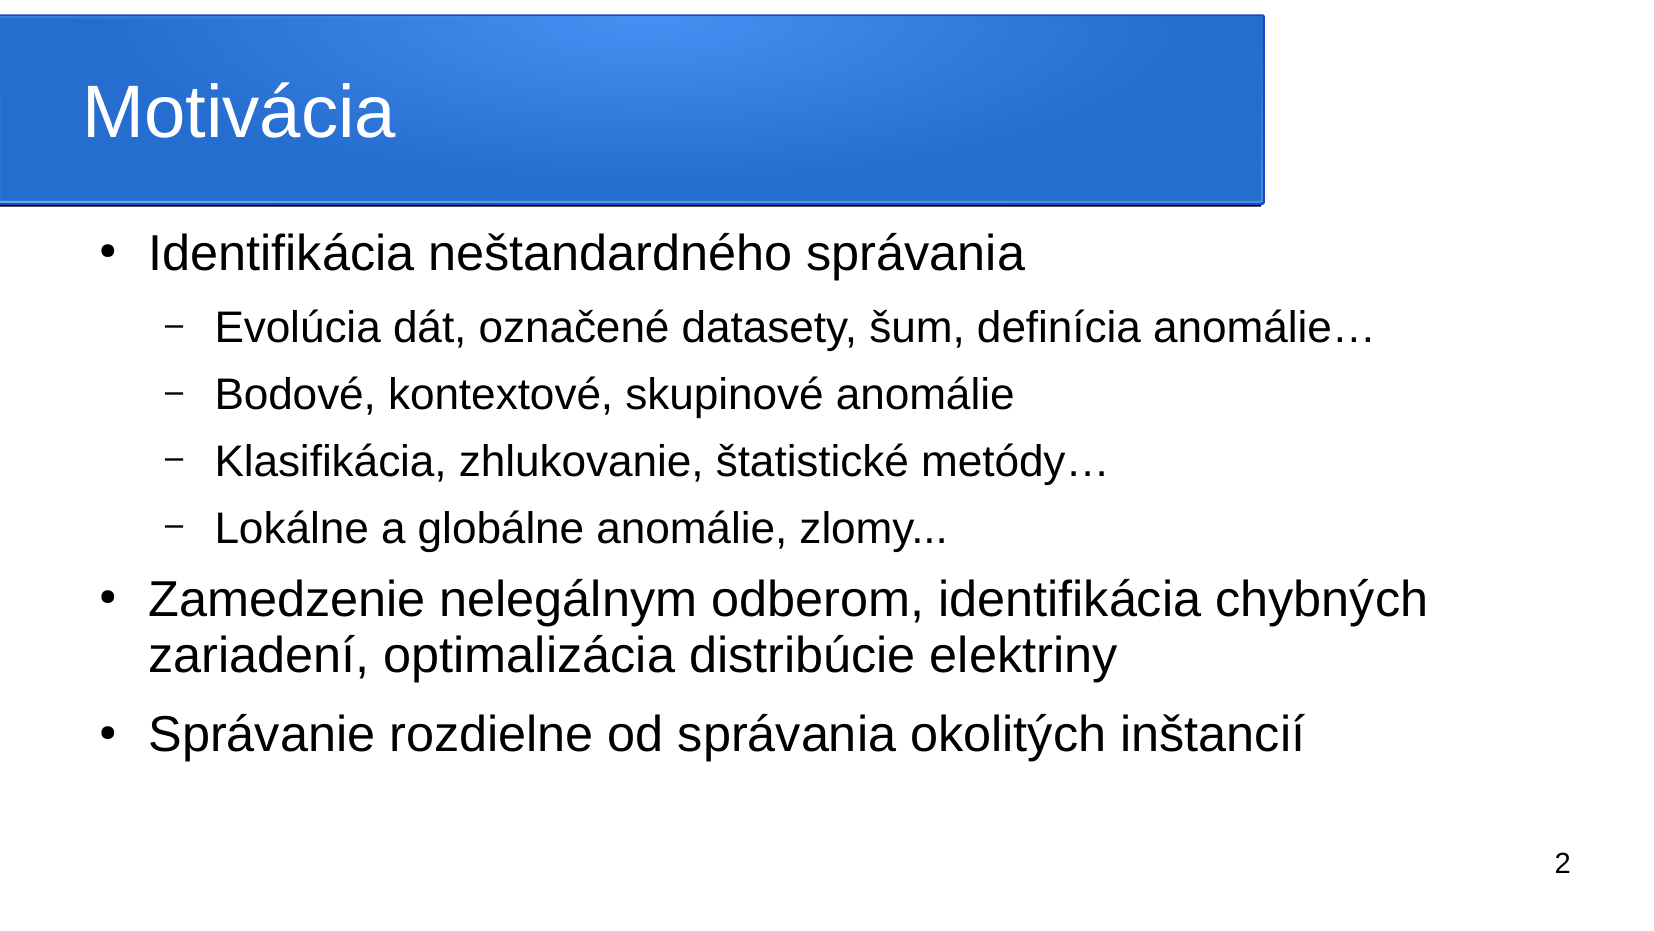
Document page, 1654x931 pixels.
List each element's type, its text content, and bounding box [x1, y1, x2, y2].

list Identifikácia neštandardného správania Evolúcia dát, označené datasety, šum, definícia anomálie… Bodové, kontextové, skupinové anomálie Klasifikácia, zhlukovanie, štatistické metódy… Lokálne a globálne anomálie, zlomy... Zamedzenie nelegálnym odberom, identifikácia chybných zariadení, optimalizácia distribúcie elektriny Správanie rozdielne od správania okolitých inštancií [82, 224, 1571, 764]
title Motivácia [82, 35, 1235, 189]
